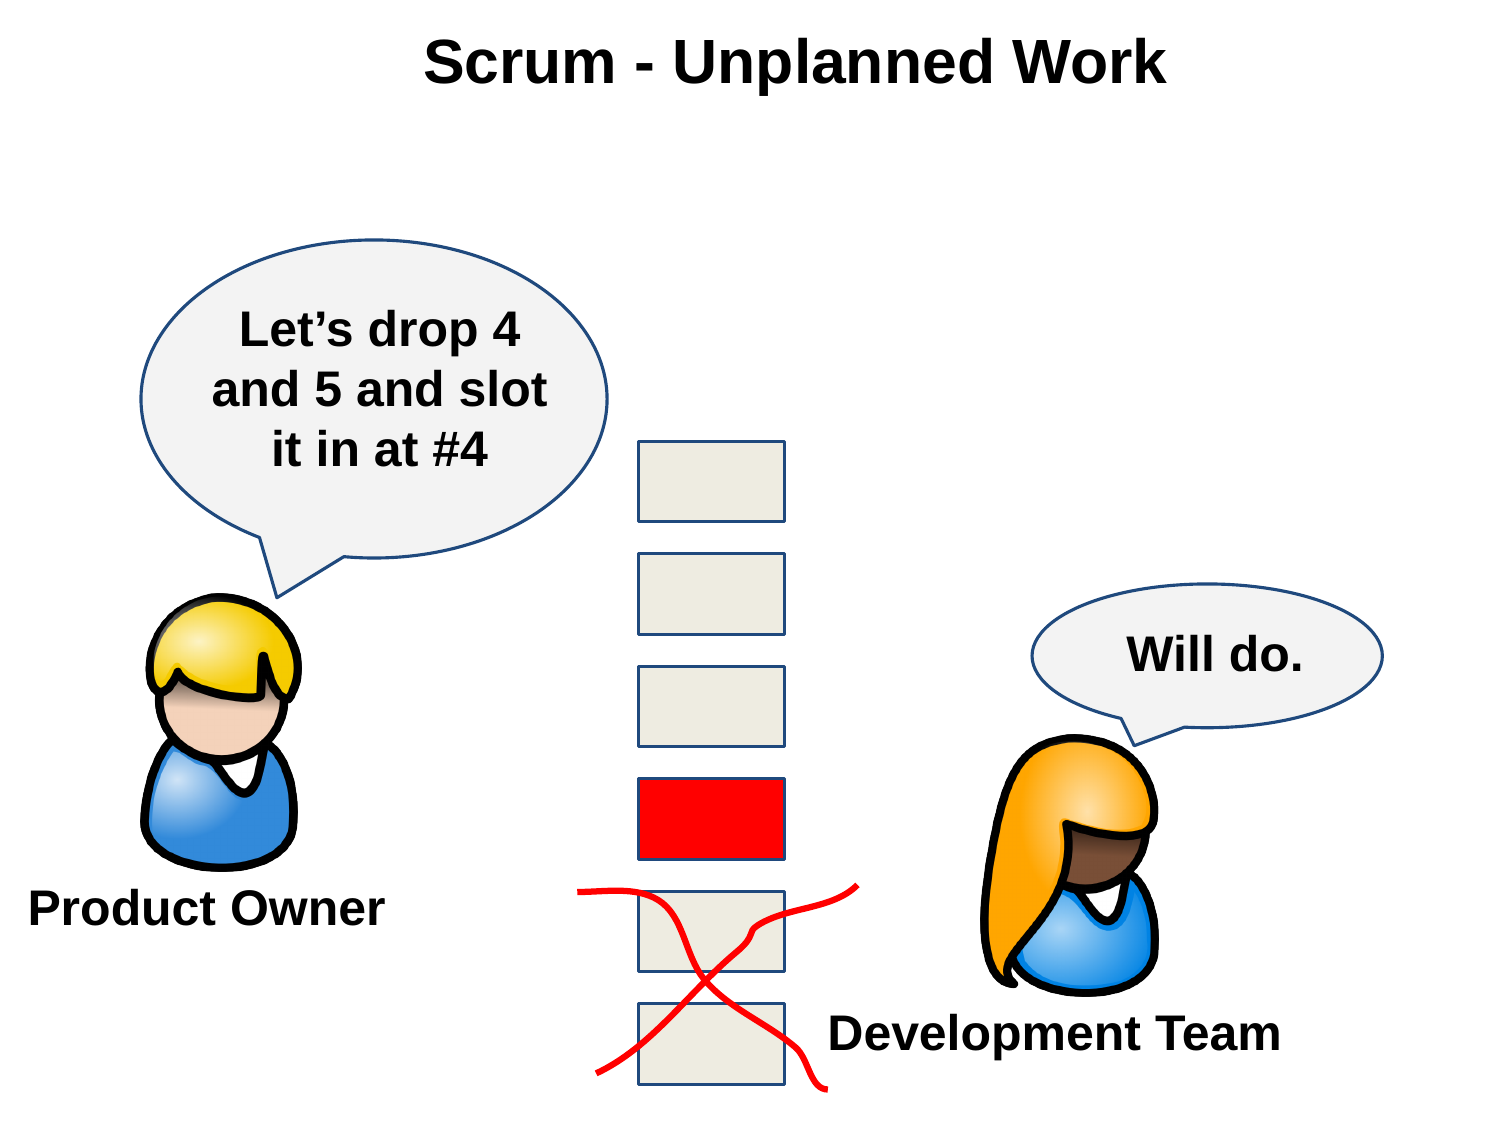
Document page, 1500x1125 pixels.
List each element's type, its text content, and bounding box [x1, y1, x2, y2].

text_box Product Owner [12, 860, 451, 957]
text_box [217, 239, 531, 281]
text_box Scrum - Unplanned Work [408, 5, 1210, 133]
text_box [638, 666, 785, 747]
text_box [638, 1003, 785, 1085]
picture [140, 593, 302, 860]
text_box [720, 918, 785, 972]
text_box [1361, 621, 1383, 691]
text_box Let’s drop 4 and 5 and slot it in at #4 [194, 281, 565, 520]
text_box [649, 891, 785, 972]
text_box [638, 778, 785, 860]
text_box [638, 1003, 678, 1041]
text_box [638, 553, 785, 635]
text_box [638, 896, 694, 972]
text_box [638, 441, 785, 522]
text_box [222, 520, 526, 598]
text_box Development Team [812, 985, 1419, 1112]
text_box [140, 297, 194, 500]
picture [980, 734, 1159, 985]
text_box Will do. [1069, 606, 1361, 703]
text_box [1075, 703, 1340, 746]
text_box [1032, 611, 1069, 700]
text_box [738, 1003, 785, 1034]
text_box [565, 307, 608, 491]
text_box [1080, 583, 1334, 606]
